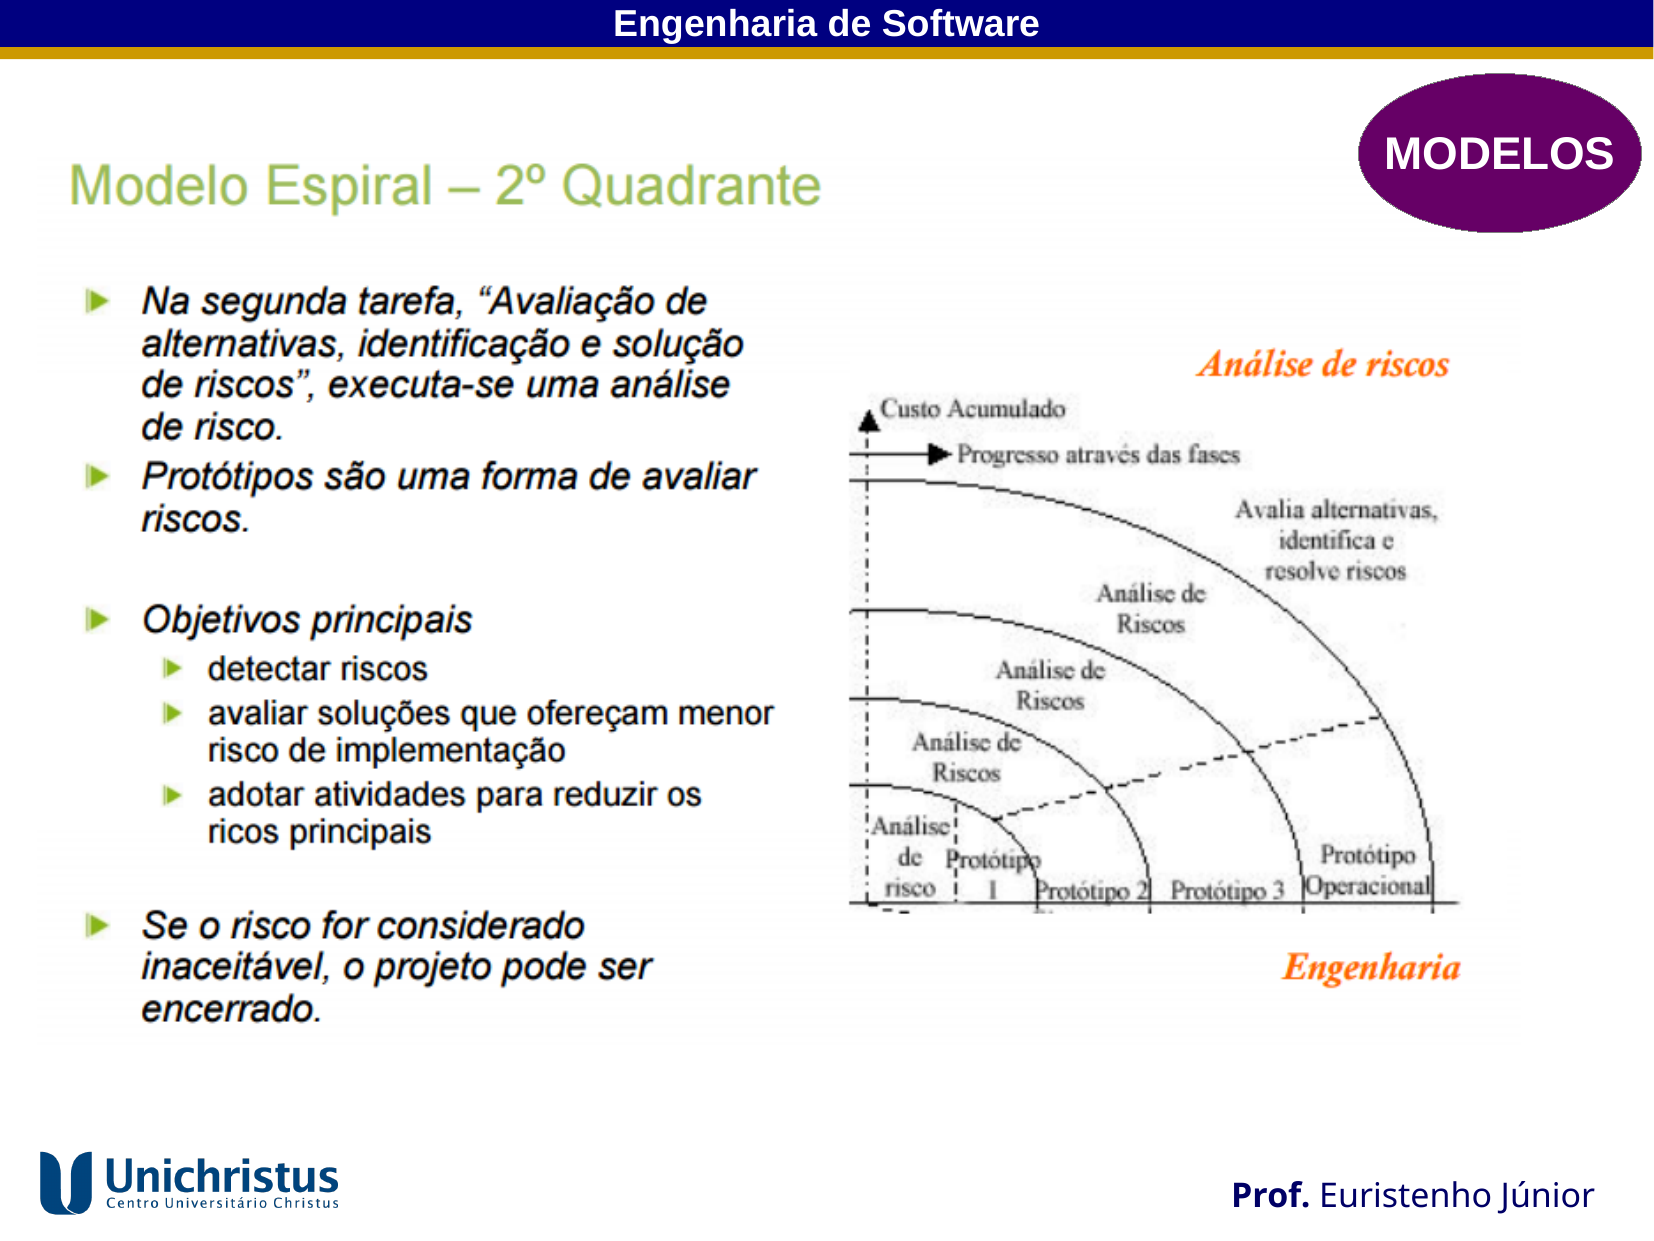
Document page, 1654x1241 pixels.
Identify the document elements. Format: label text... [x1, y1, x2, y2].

text_box Engenharia de Software [0, 0, 1654, 47]
picture [35, 1148, 343, 1217]
text_box [0, 47, 1654, 60]
text_box Prof. Euristenho Júnior [1216, 1163, 1654, 1224]
text_box MODELOS [1358, 73, 1642, 233]
picture [35, 141, 1521, 1052]
